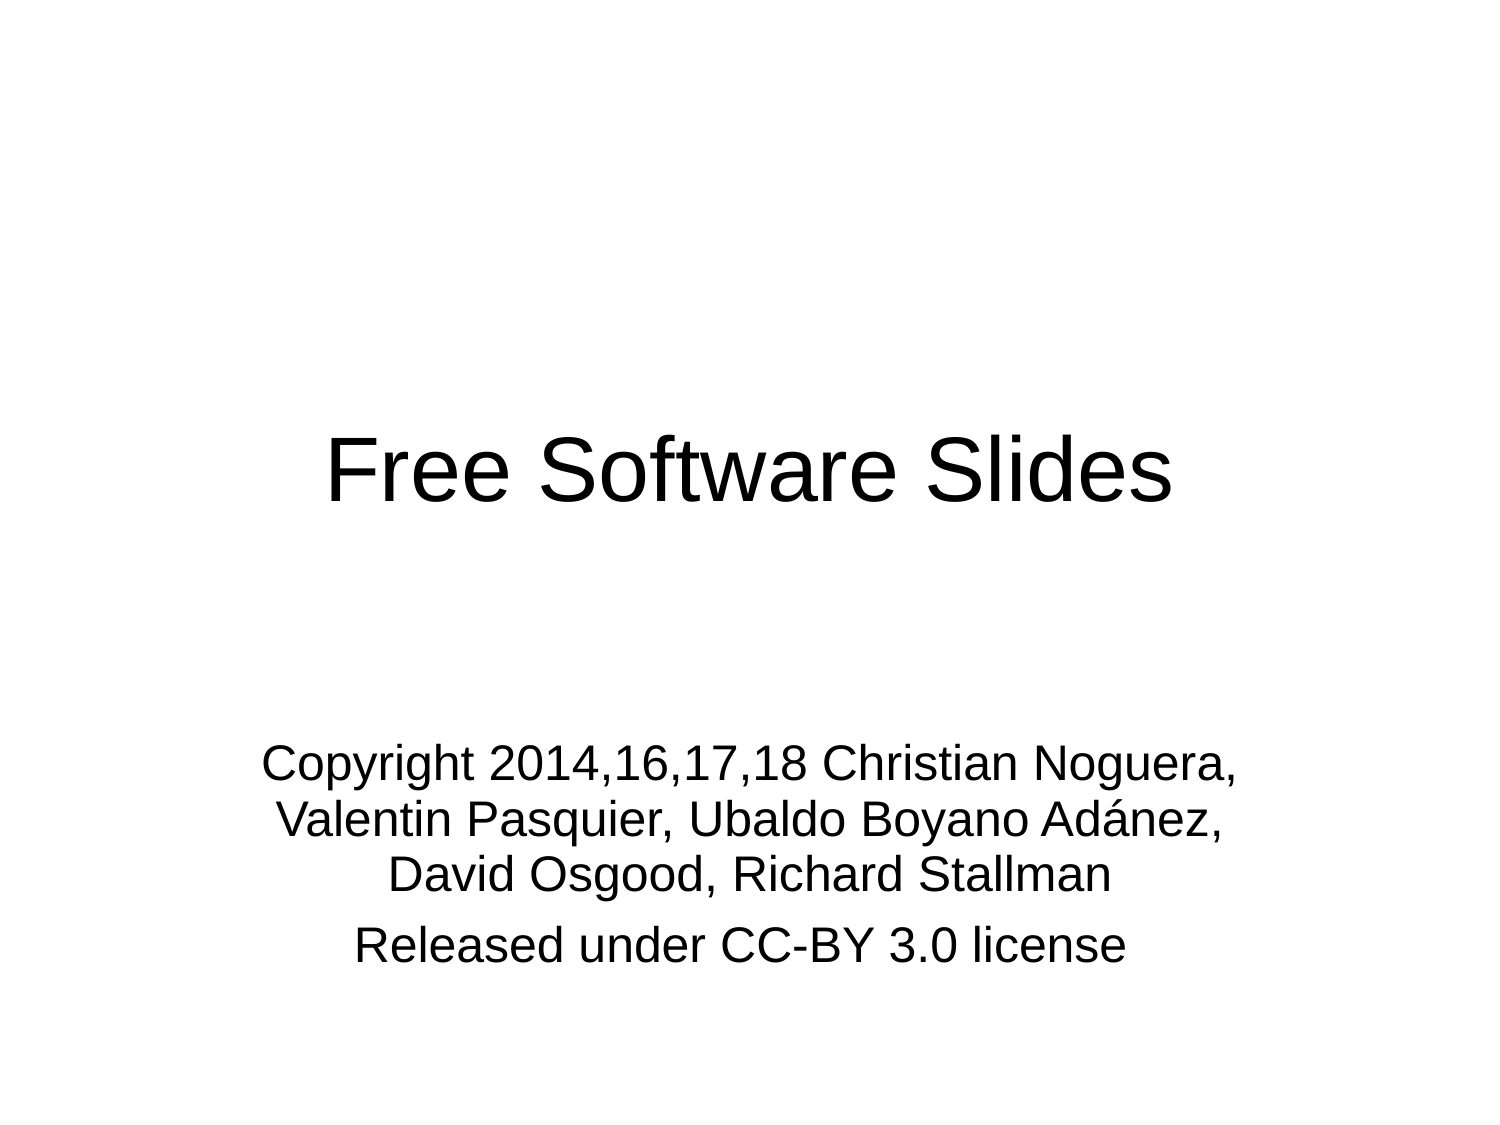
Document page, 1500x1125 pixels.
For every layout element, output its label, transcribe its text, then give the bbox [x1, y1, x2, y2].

subtitle Copyright 2014,16,17,18 Christian Noguera, Valentin Pasquier, Ubaldo Boyano Adánez, David Osgood, Richard Stallman Released under CC-BY 3.0 license [225, 584, 1276, 978]
title Free Software Slides [112, 349, 1388, 591]
